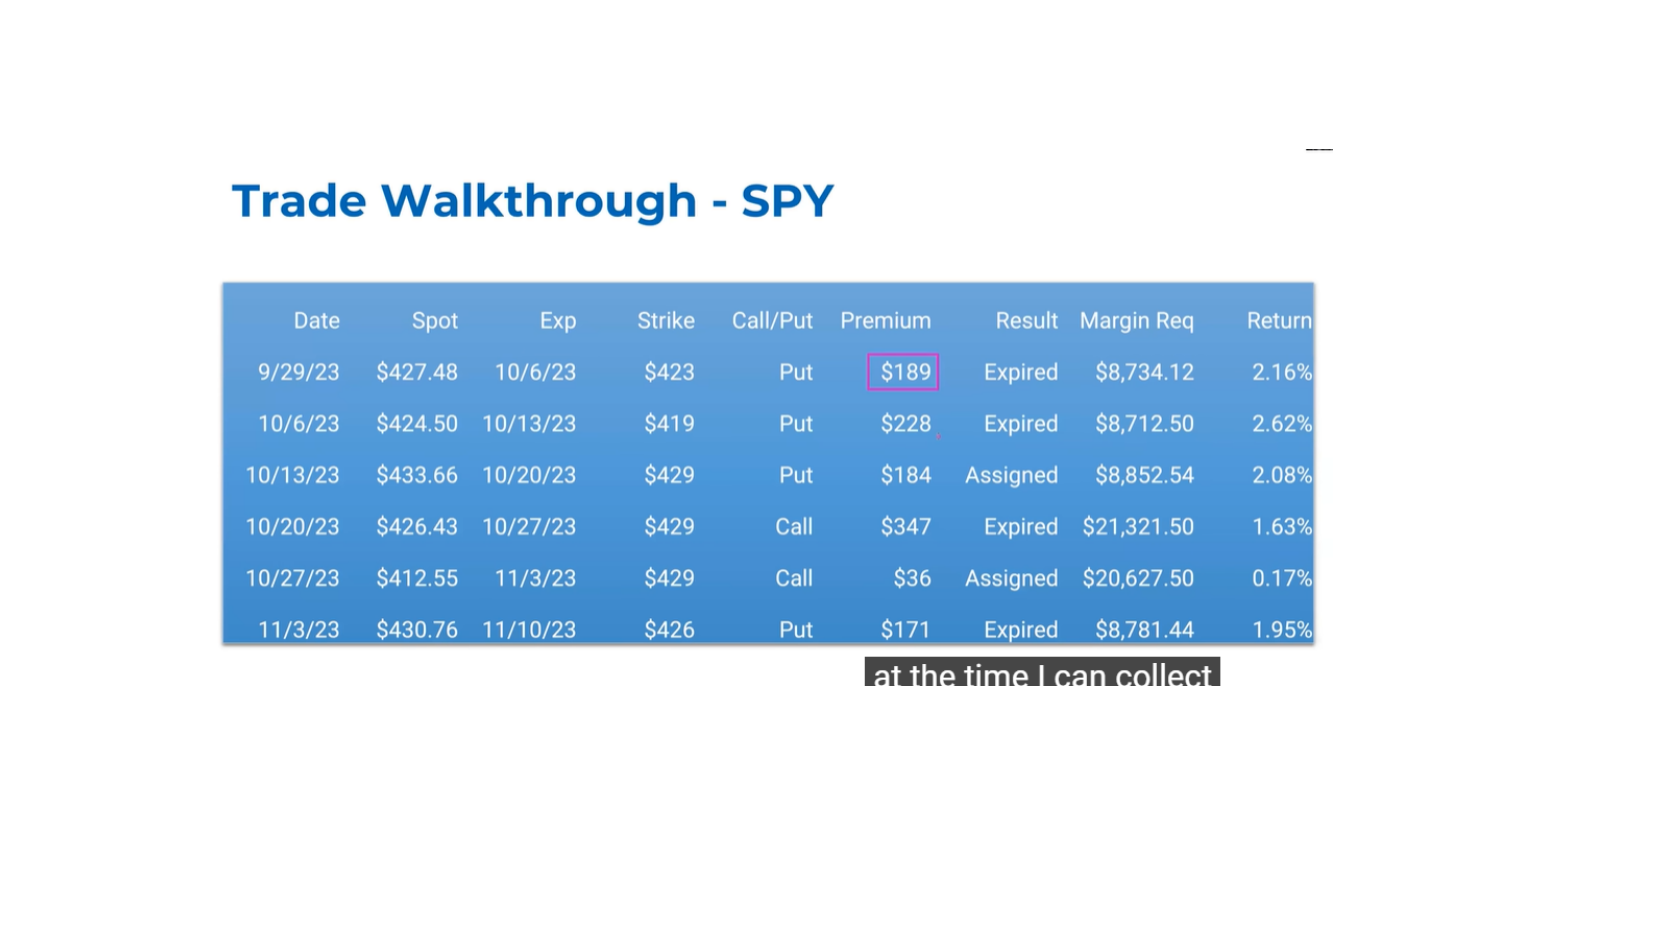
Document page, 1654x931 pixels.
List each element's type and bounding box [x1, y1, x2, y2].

picture [187, 149, 1333, 686]
